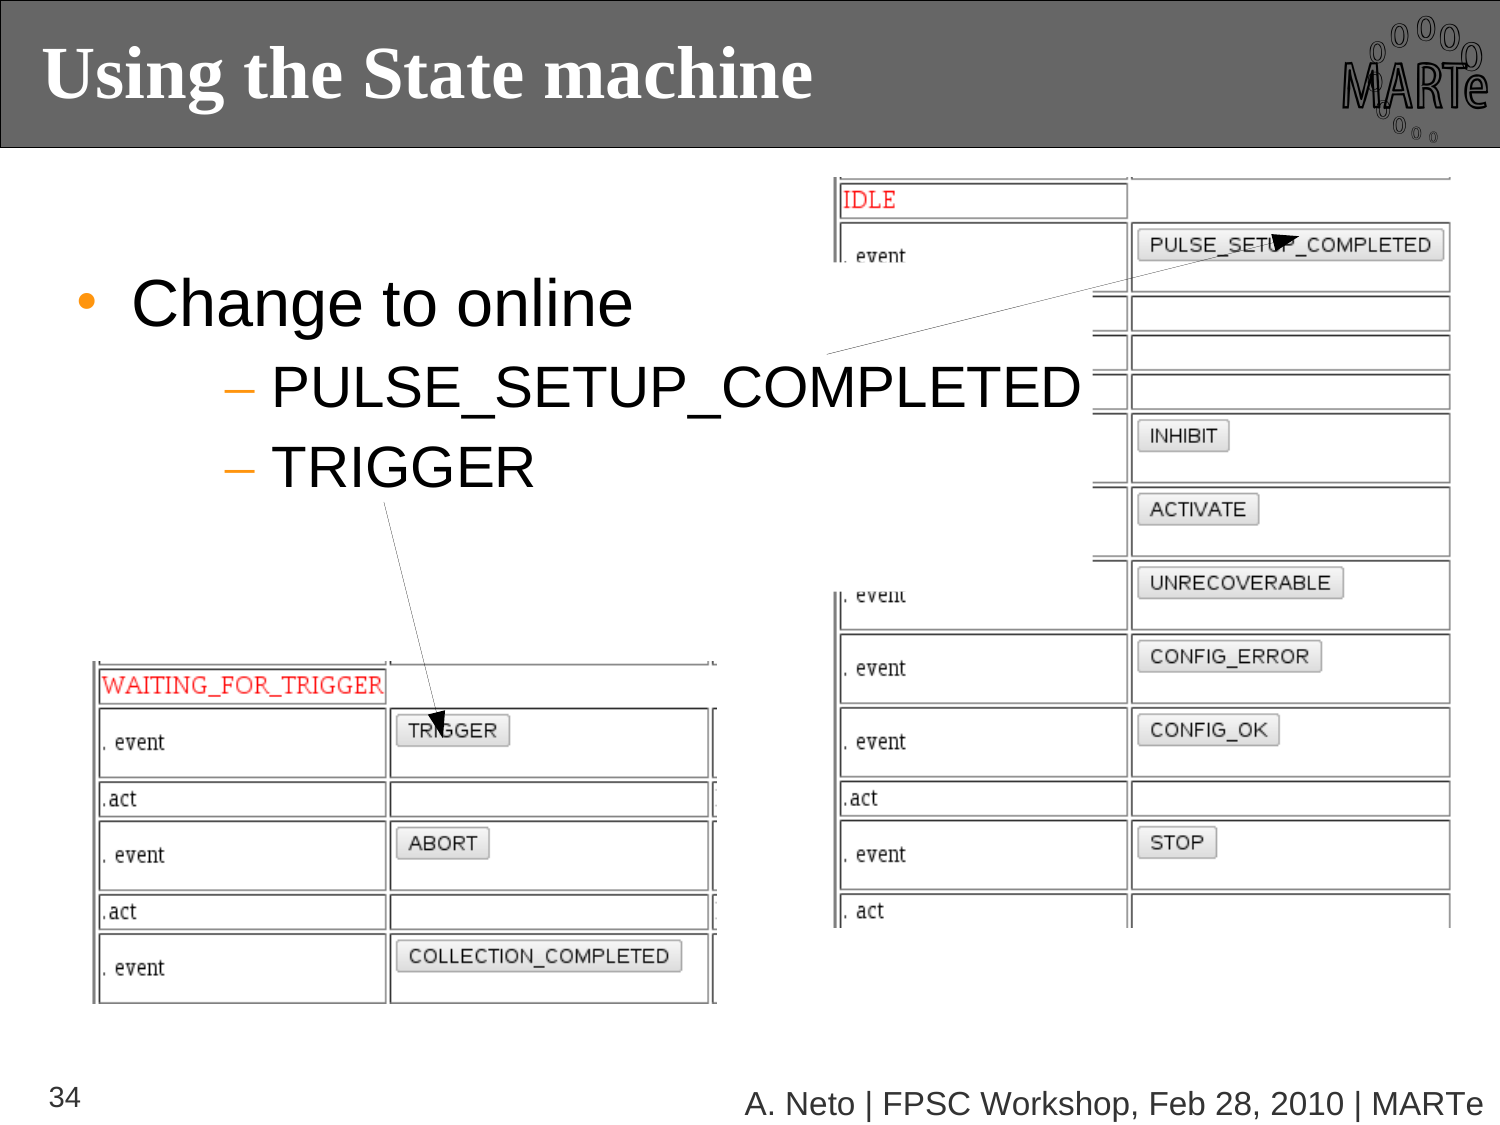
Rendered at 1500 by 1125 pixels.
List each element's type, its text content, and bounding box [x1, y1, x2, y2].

picture [1340, 0, 1489, 148]
title Using the State machine [41, 7, 1329, 141]
picture [826, 177, 1454, 928]
picture [88, 661, 717, 1004]
list Change to online PULSE_SETUP_COMPLETED TRIGGER [75, 262, 1093, 592]
